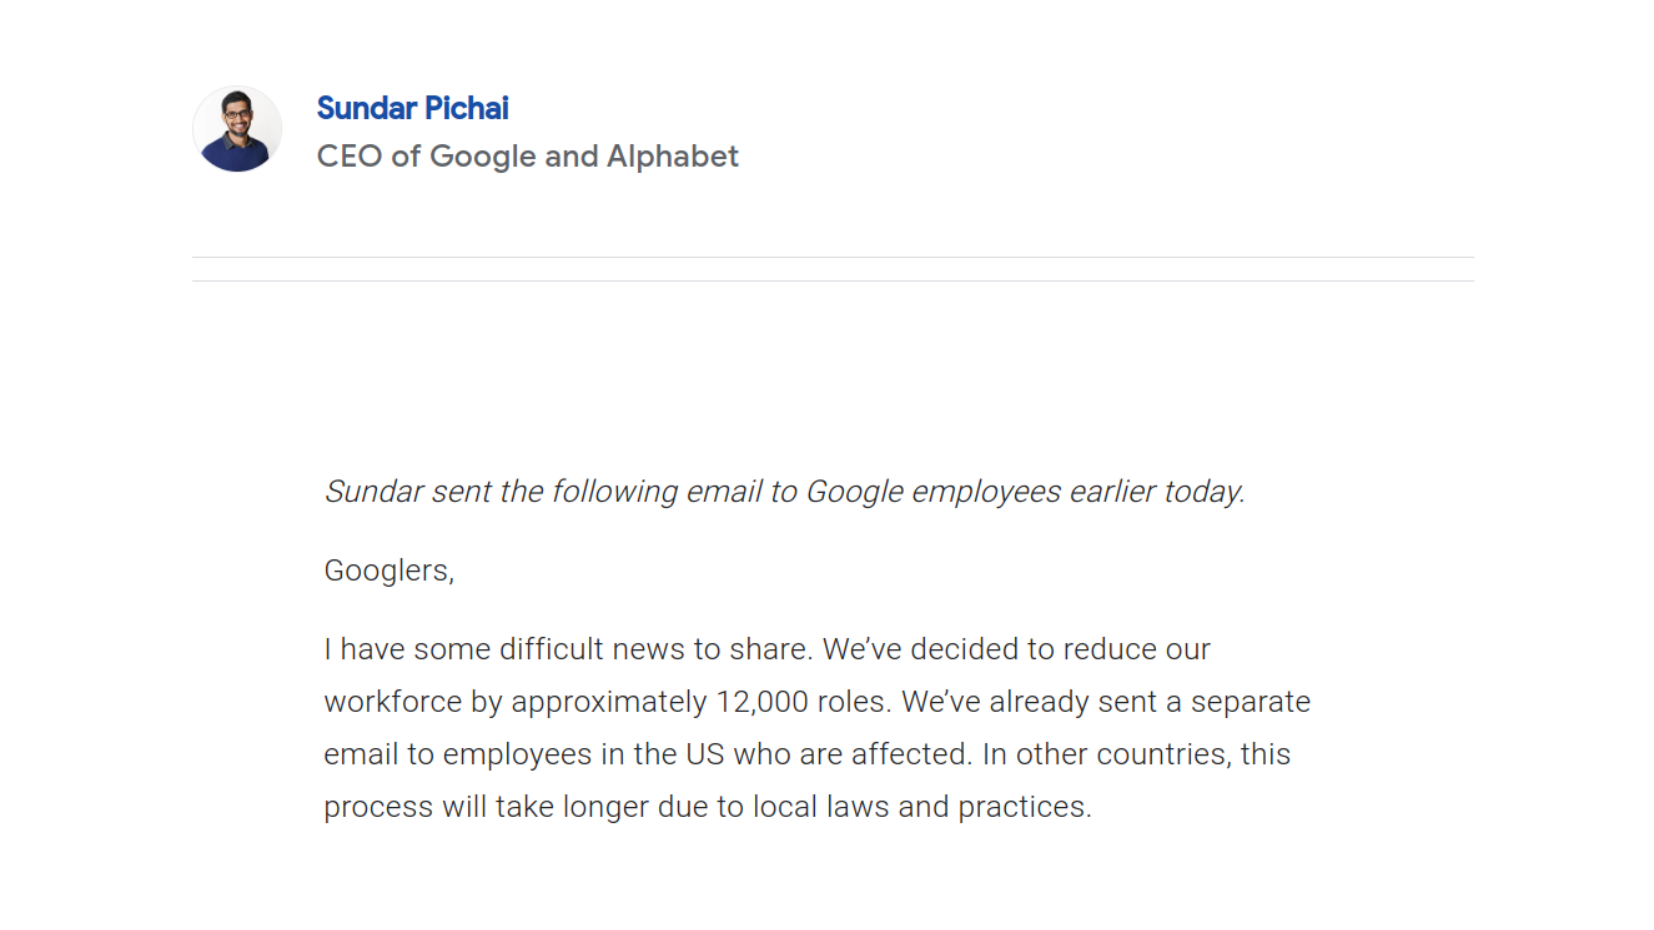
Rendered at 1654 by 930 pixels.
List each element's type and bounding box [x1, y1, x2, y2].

picture [145, 68, 1508, 862]
